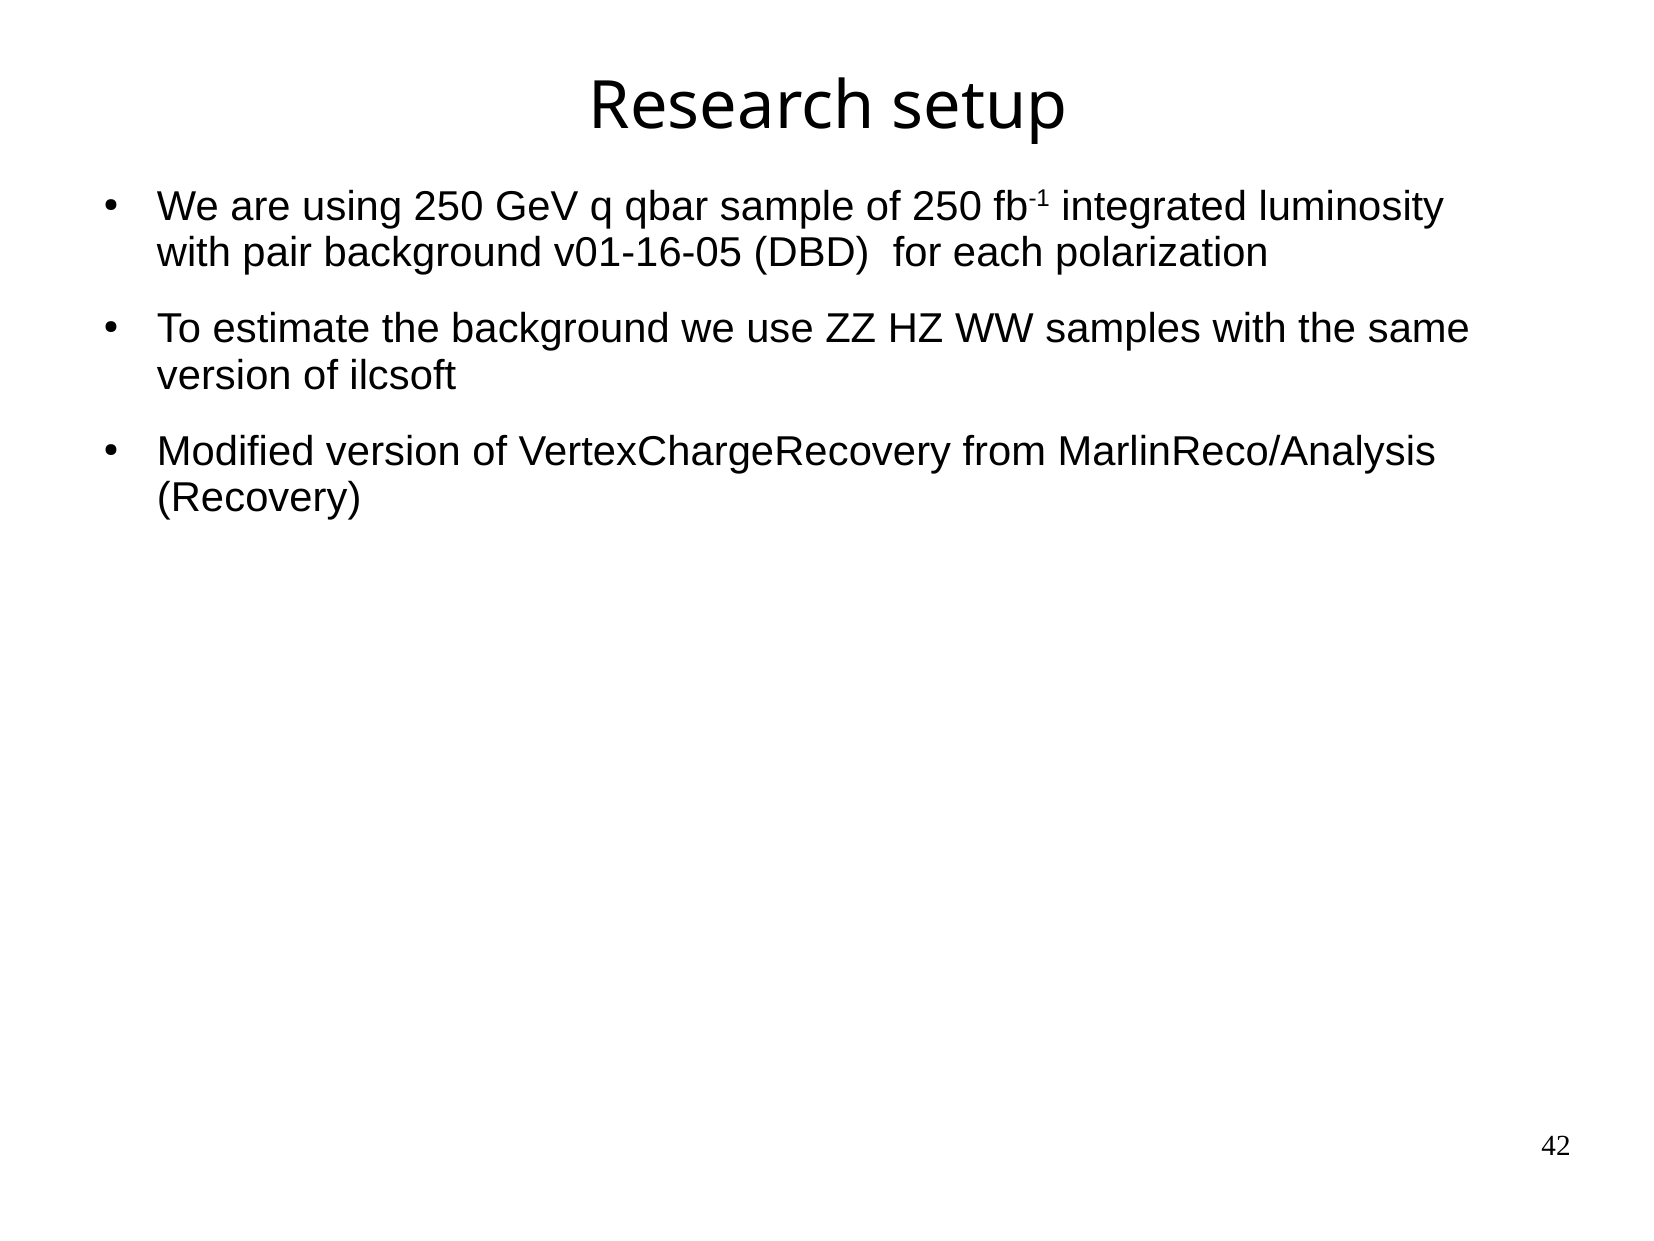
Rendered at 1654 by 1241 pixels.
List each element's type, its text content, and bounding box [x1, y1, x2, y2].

title Research setup [85, 52, 1571, 153]
list We are using 250 GeV q qbar sample of 250 fb-1 integrated luminosity with pair background v01-16-05 (DBD) for each polarization To estimate the background we use ZZ HZ WW samples with the same version of ilcsoft Modified version of VertexChargeRecovery from MarlinReco/Analysis (Recovery) [85, 182, 1531, 1171]
